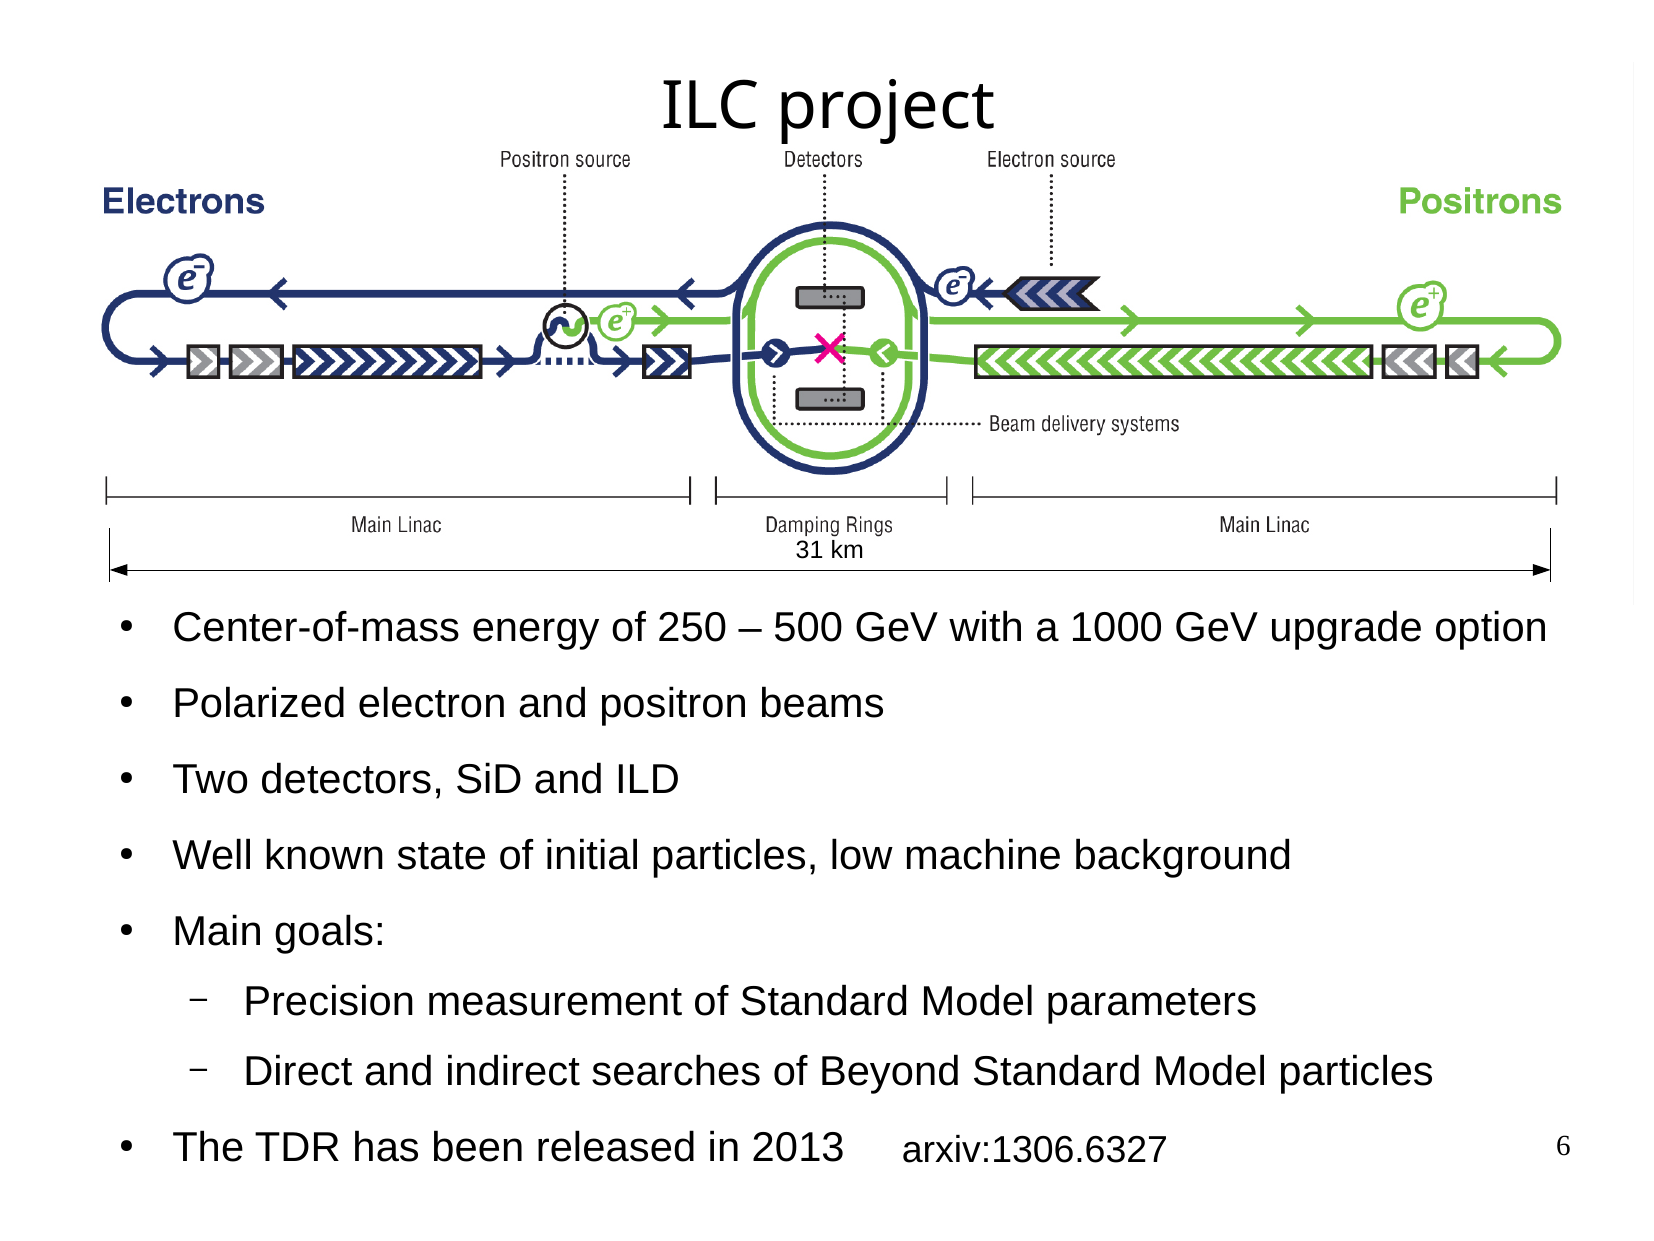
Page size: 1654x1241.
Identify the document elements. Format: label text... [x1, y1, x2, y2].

list Center-of-mass energy of 250 – 500 GeV with a 1000 GeV upgrade option Polarized electron and positron beams Two detectors, SiD and ILD Well known state of initial particles, low machine background Main goals: Precision measurement of Standard Model parameters Direct and indirect searches of Beyond Standard Model particles The TDR has been released in 2013 [101, 603, 1601, 1205]
title ILC project [85, 52, 1571, 154]
picture [0, 62, 1634, 605]
text_box arxiv:1306.6327 [849, 1121, 1220, 1221]
